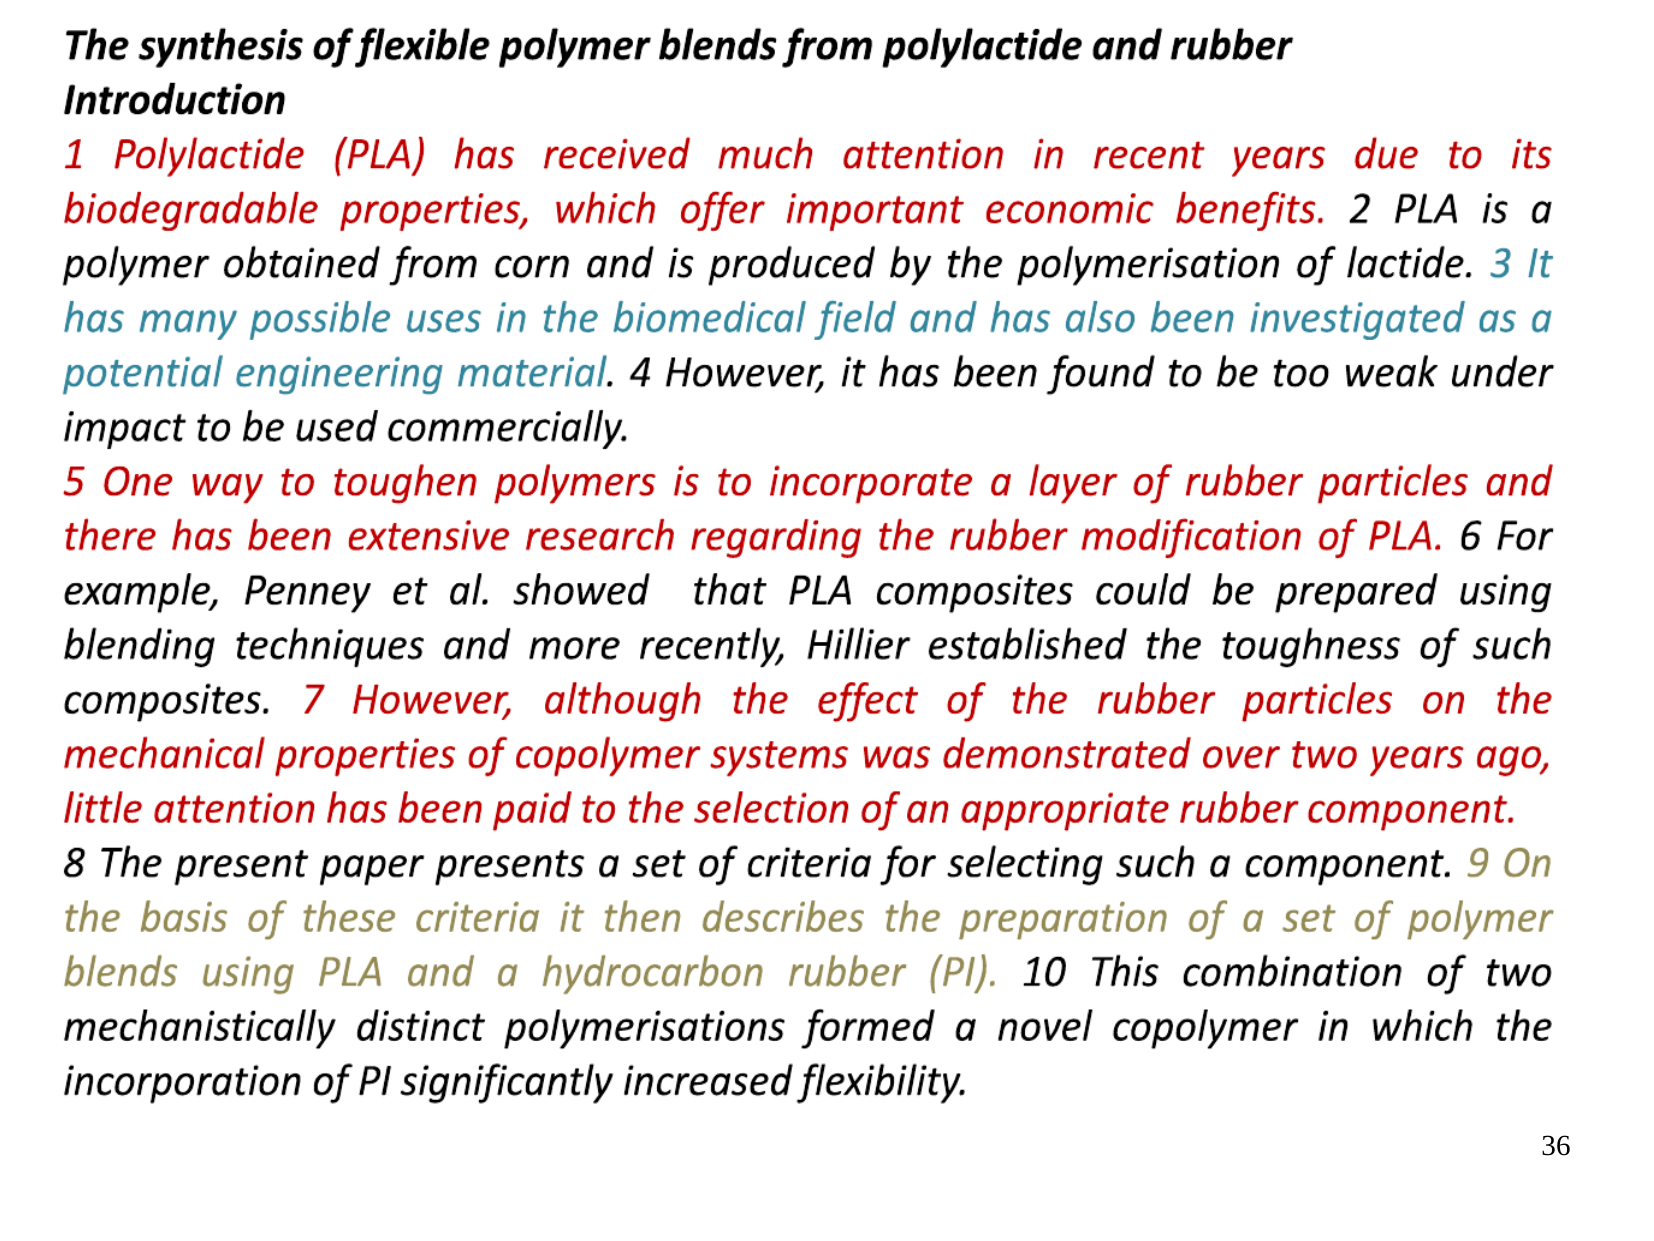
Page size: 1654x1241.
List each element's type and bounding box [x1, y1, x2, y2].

picture [28, 14, 1576, 1126]
